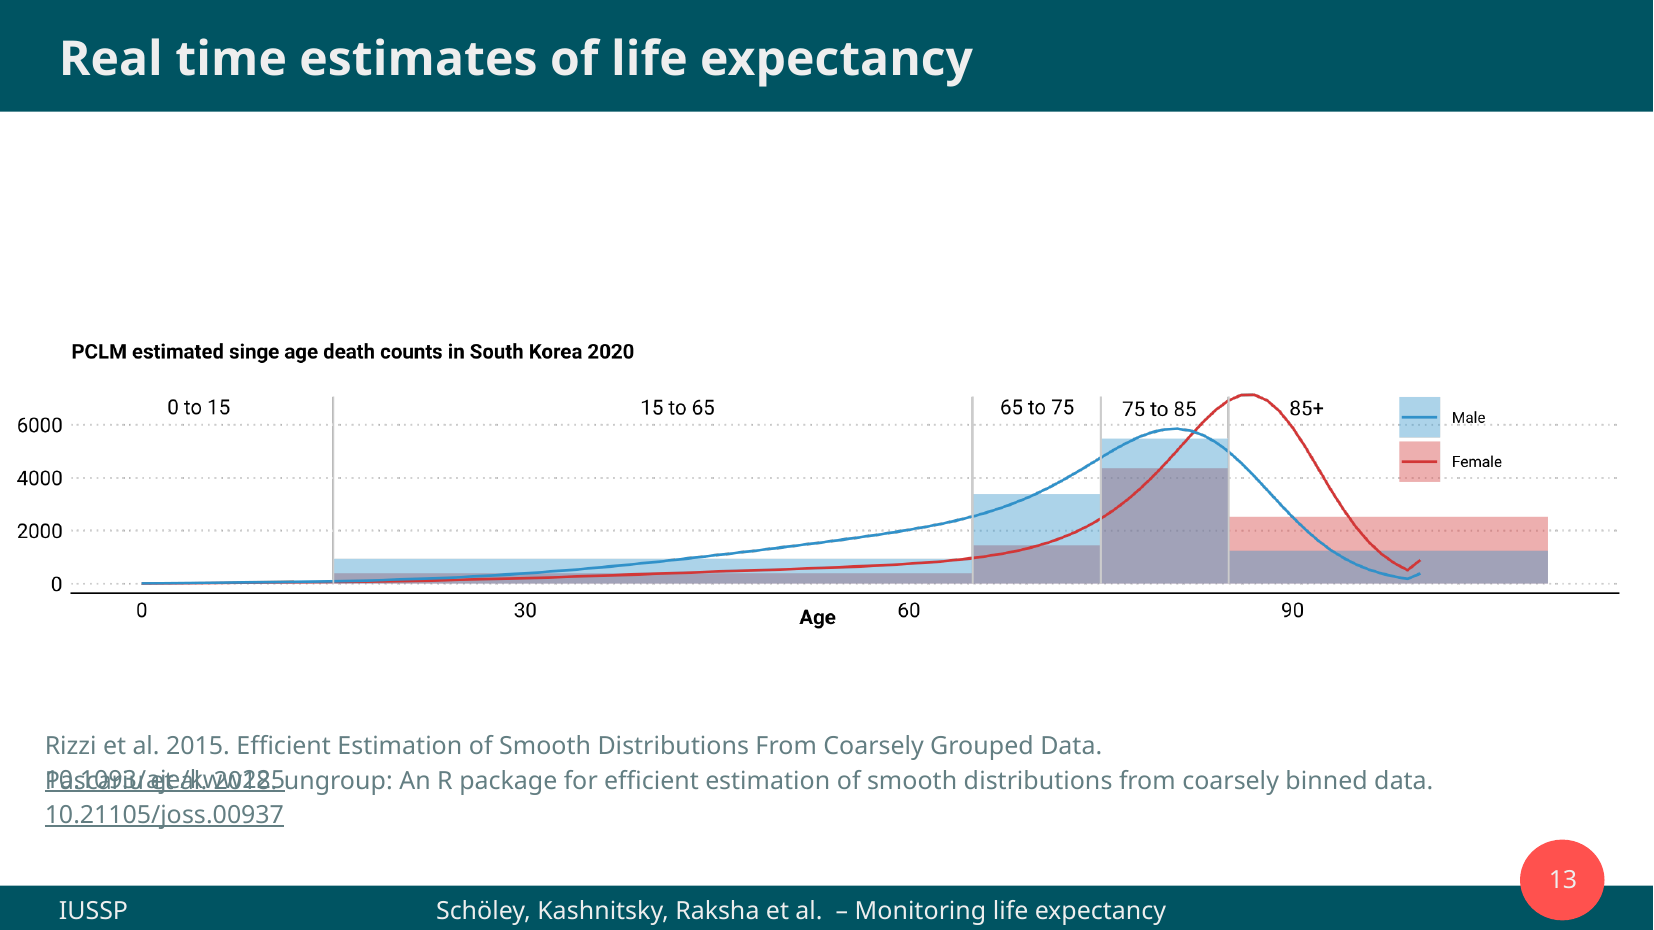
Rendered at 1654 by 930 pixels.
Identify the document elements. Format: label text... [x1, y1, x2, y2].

text_box Pascariu et al. 2018. ungroup: An R package for efficient estimation of smooth distributions from coarsely binned data. 10.21105/joss.00937 [30, 755, 1621, 829]
text_box Rizzi et al. 2015. Efficient Estimation of Smooth Distributions From Coarsely Grouped Data. 10.1093/aje/kww225 [30, 720, 1186, 755]
picture [15, 341, 1621, 631]
title Real time estimates of life expectancy [58, 0, 1594, 117]
